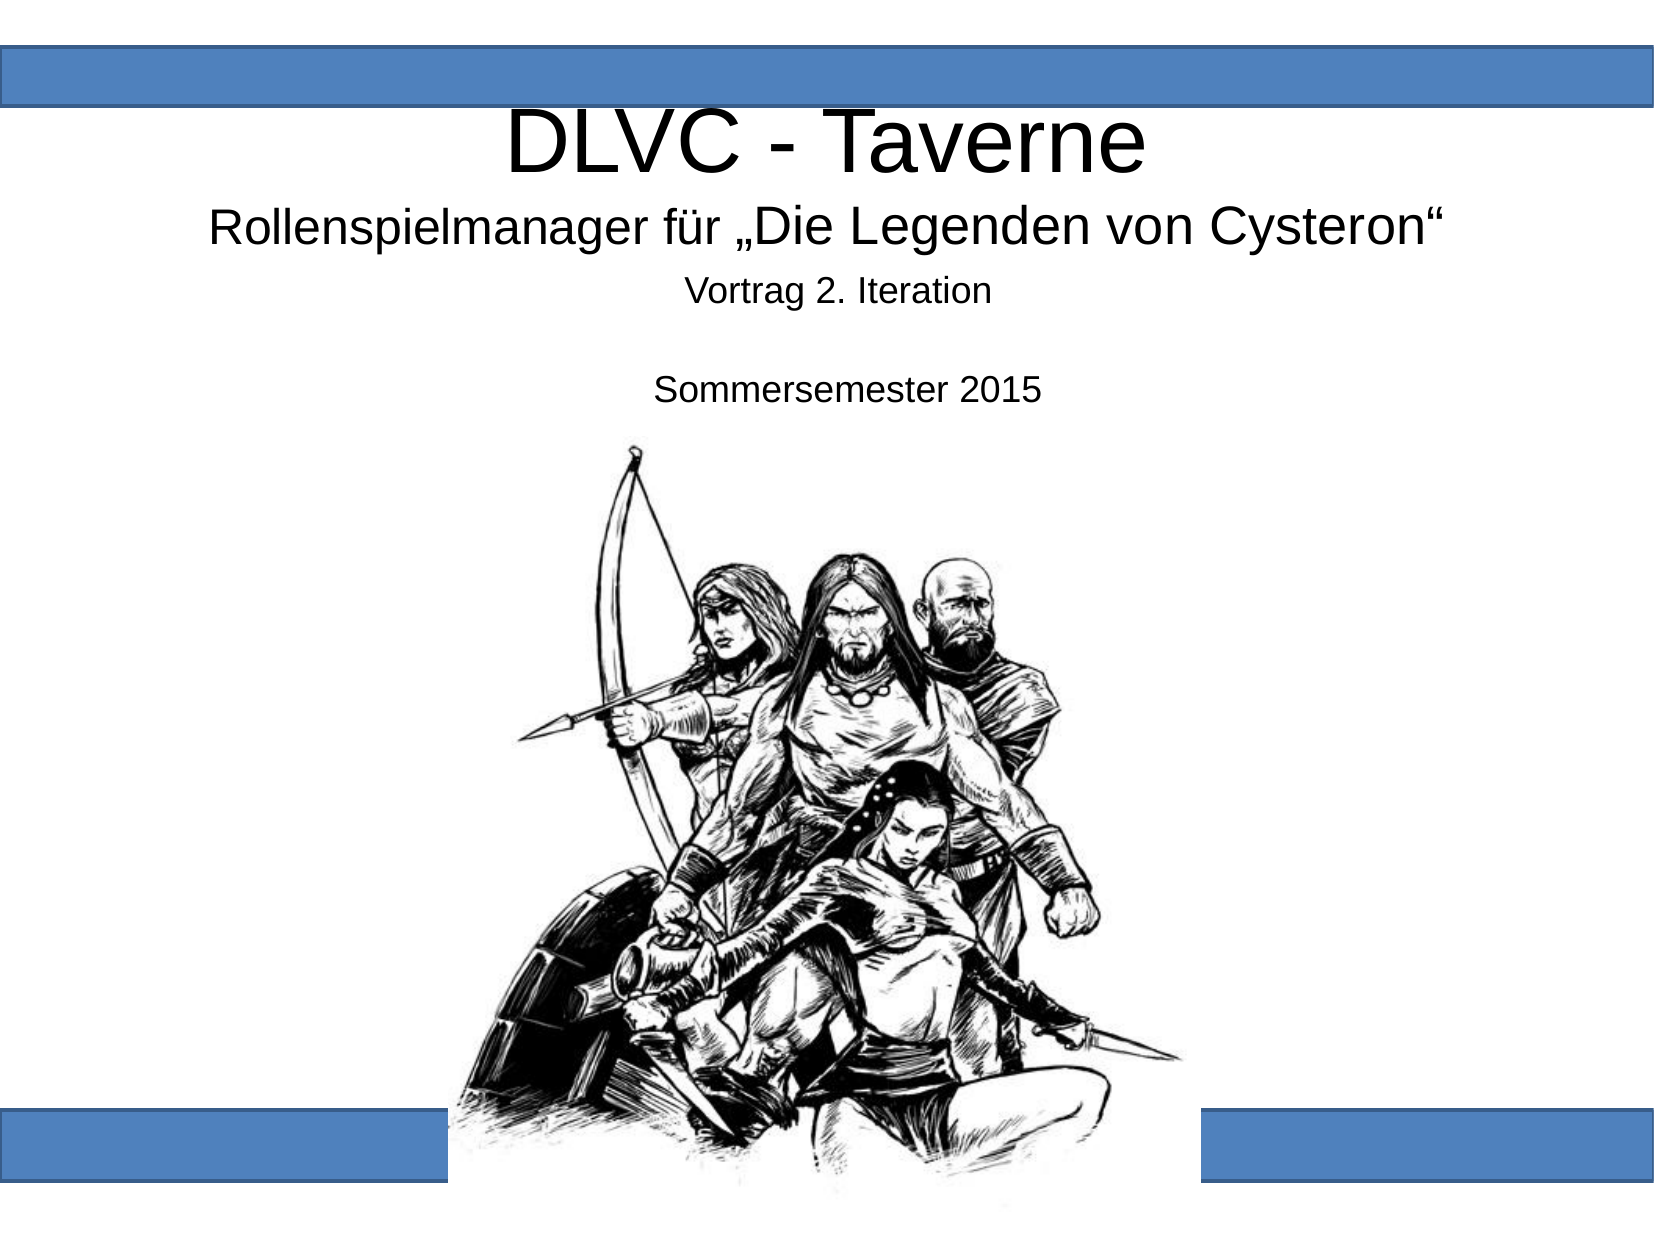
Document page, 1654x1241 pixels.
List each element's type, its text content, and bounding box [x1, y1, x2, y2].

picture [448, 437, 1201, 1212]
text_box Vortrag 2. Iteration [724, 262, 953, 315]
text_box Sommersemester 2015 [679, 360, 975, 414]
title DLVC - Taverne Rollenspielmanager für „Die Legenden von Cysteron“ [82, 79, 1571, 257]
